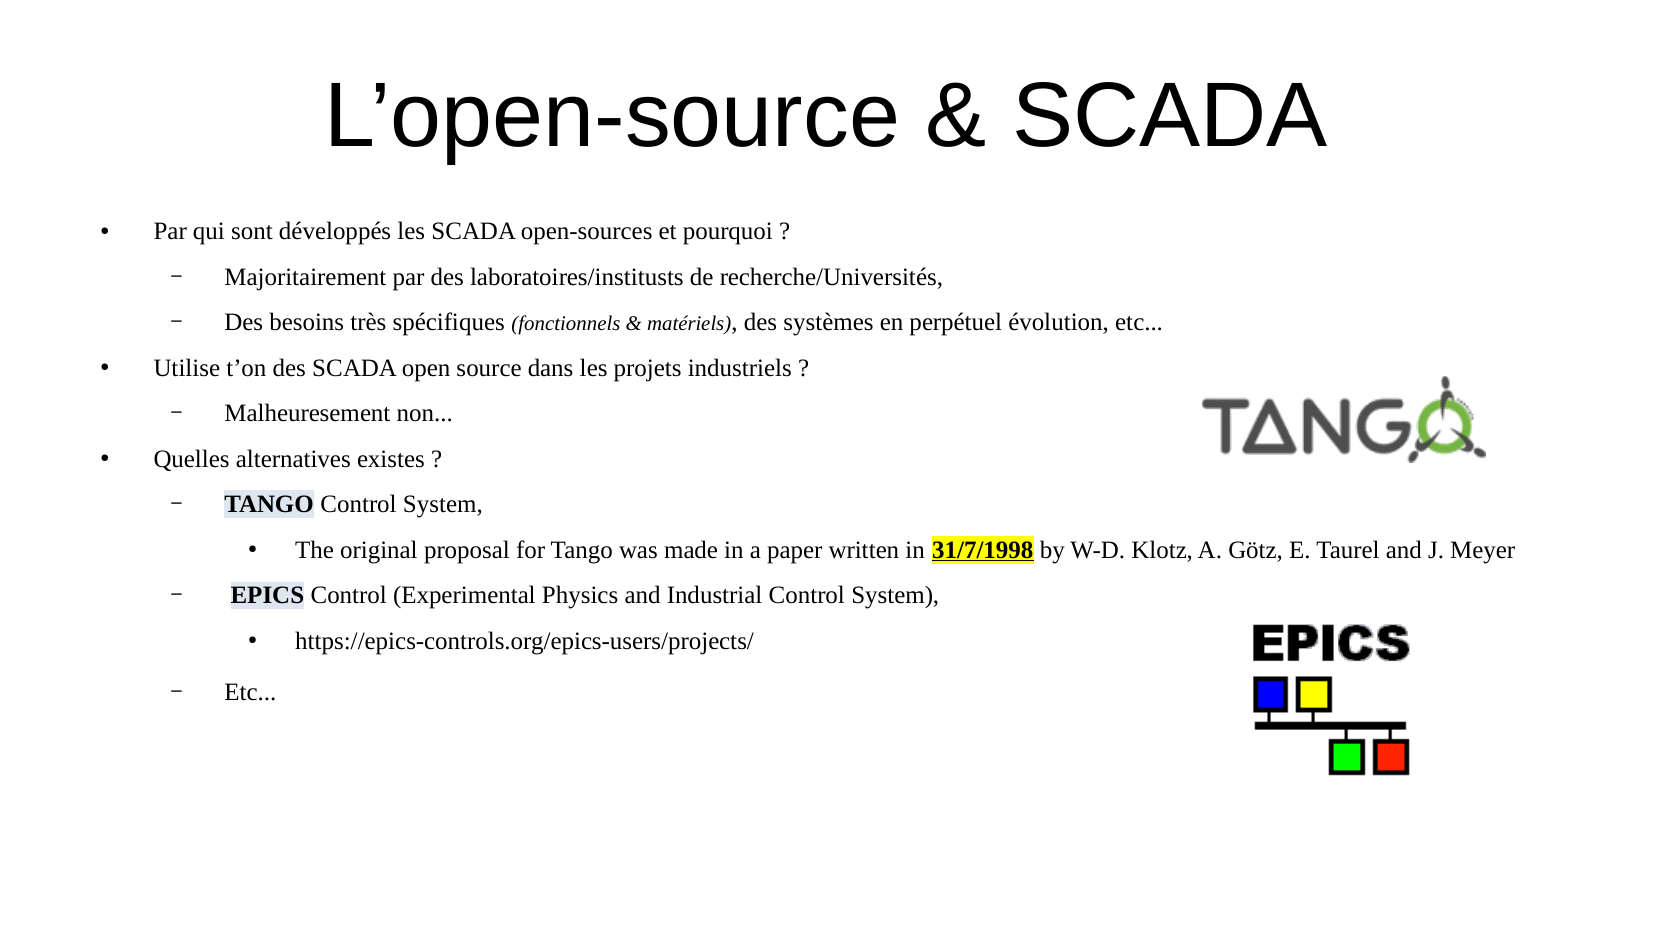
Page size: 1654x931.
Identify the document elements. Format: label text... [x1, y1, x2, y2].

title L’open-source & SCADA [82, 37, 1571, 193]
list Par qui sont développés les SCADA open-sources et pourquoi ? Majoritairement par des laboratoires/institusts de recherche/Universités, Des besoins très spécifiques (fonctionnels & matériels), des systèmes en perpétuel évolution, etc... Utilise t’on des SCADA open source dans les projets industriels ? Malheuresement non... Quelles alternatives existes ? TANGO Control System, The original proposal for Tango was made in a paper written in 31/7/1998 by W-D. Klotz, A. Götz, E. Taurel and J. Meyer EPICS Control (Experimental Physics and Industrial Control System), https://epics-controls.org/epics-users/projects/ Etc... [82, 217, 1591, 770]
picture [1252, 622, 1411, 781]
picture [1202, 376, 1486, 463]
